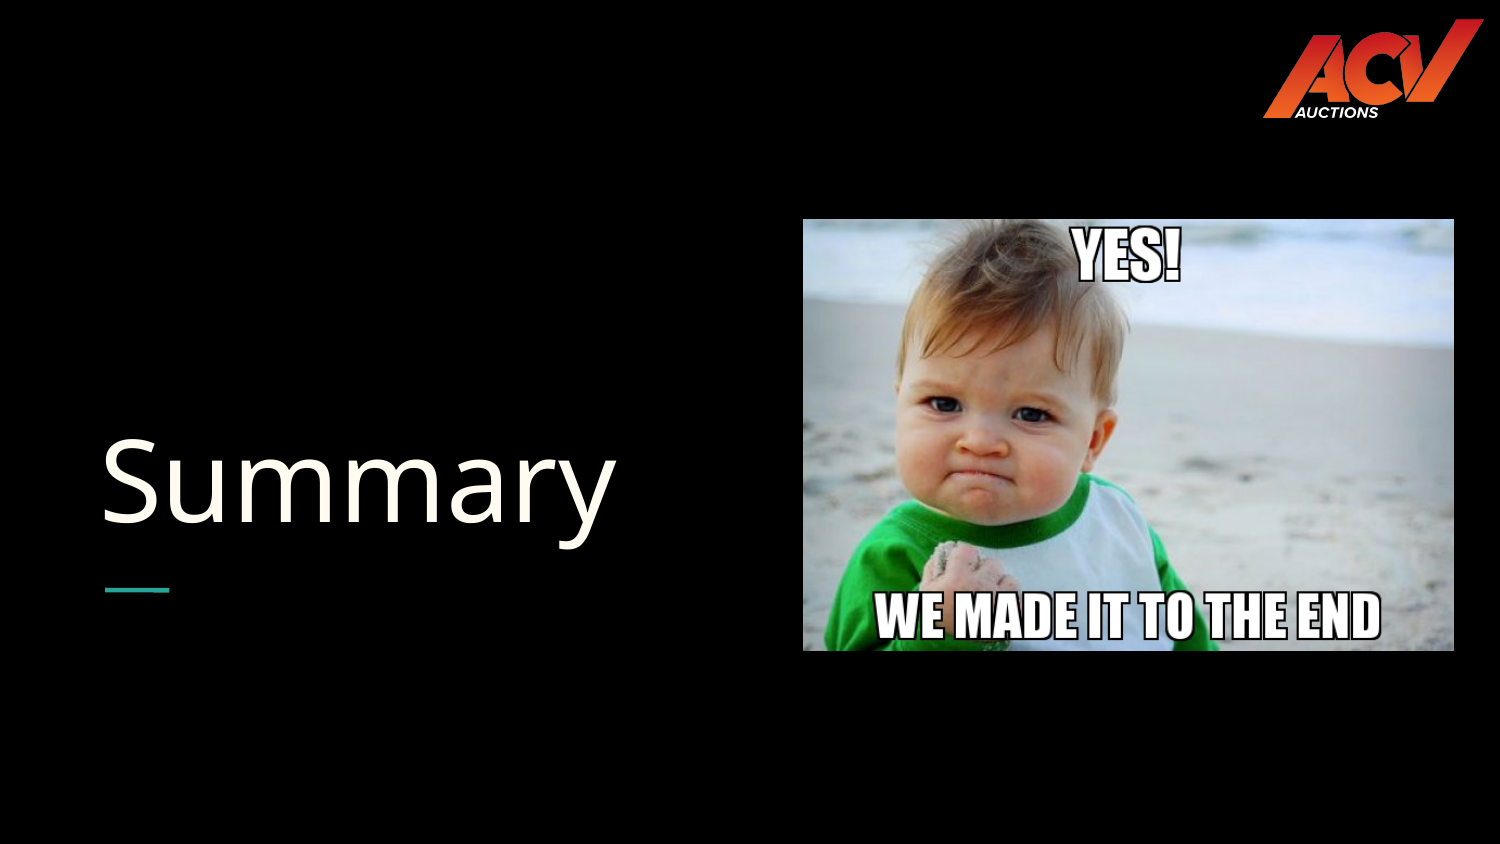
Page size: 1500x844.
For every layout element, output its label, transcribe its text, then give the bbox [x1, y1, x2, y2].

title Summary [84, 310, 803, 561]
picture [803, 219, 1454, 651]
picture [1262, 19, 1484, 118]
